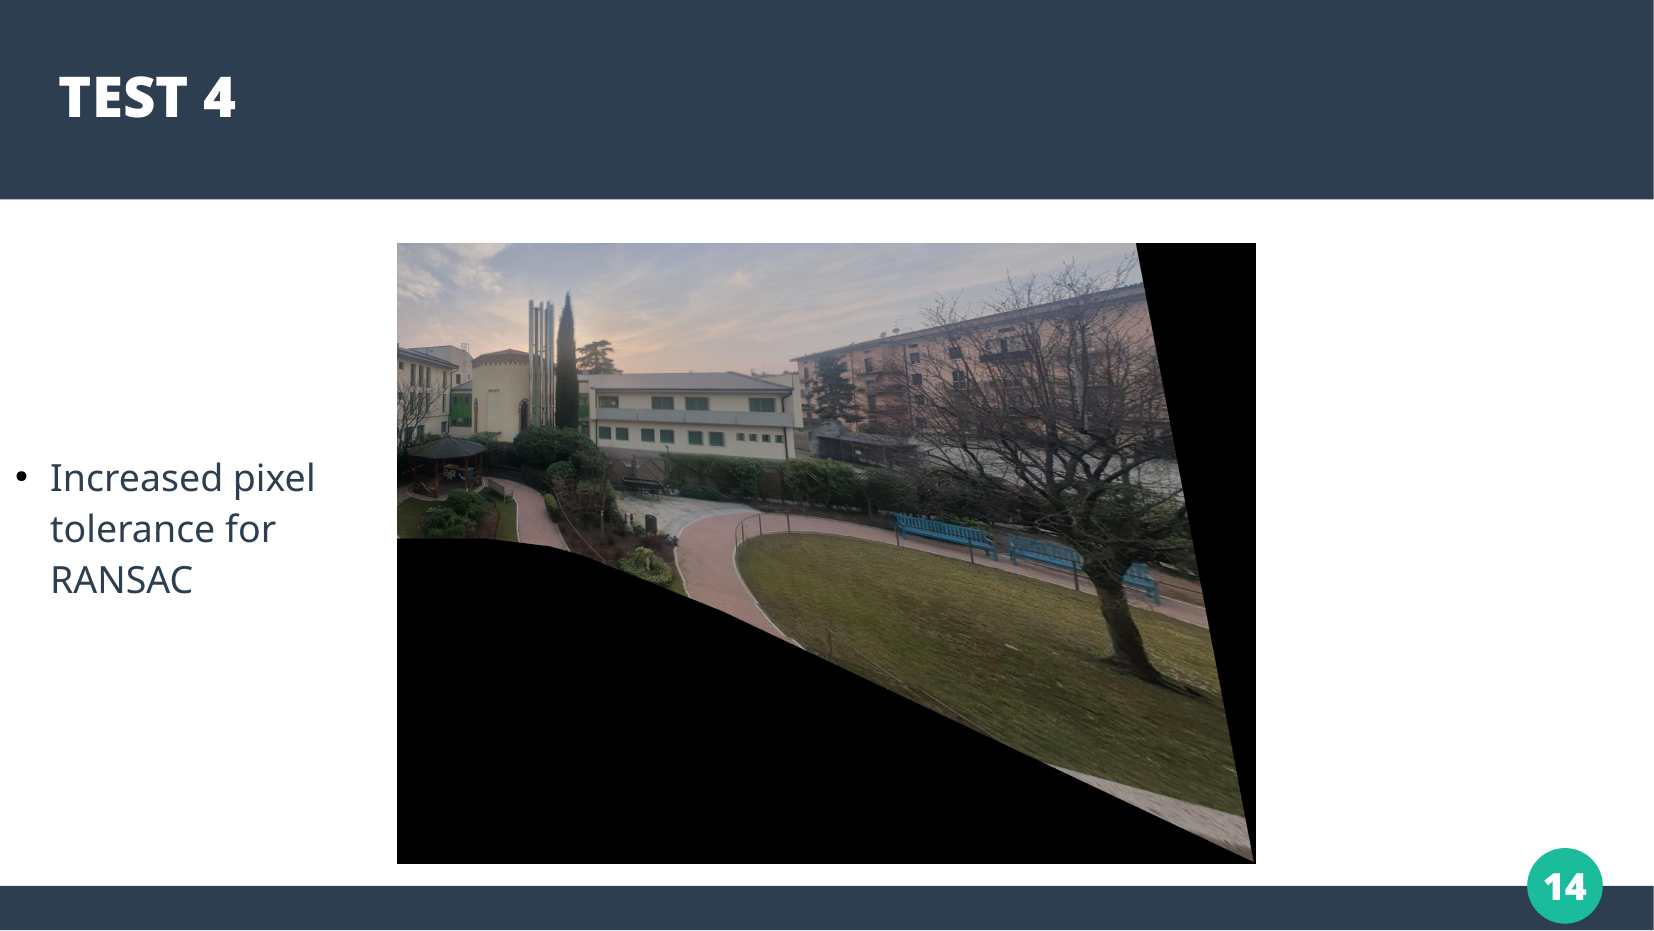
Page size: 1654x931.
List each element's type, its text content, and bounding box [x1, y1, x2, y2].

picture [397, 243, 1256, 864]
title TEST 4 [59, 37, 1595, 155]
text_box Increased pixel tolerance for RANSAC [0, 450, 413, 607]
